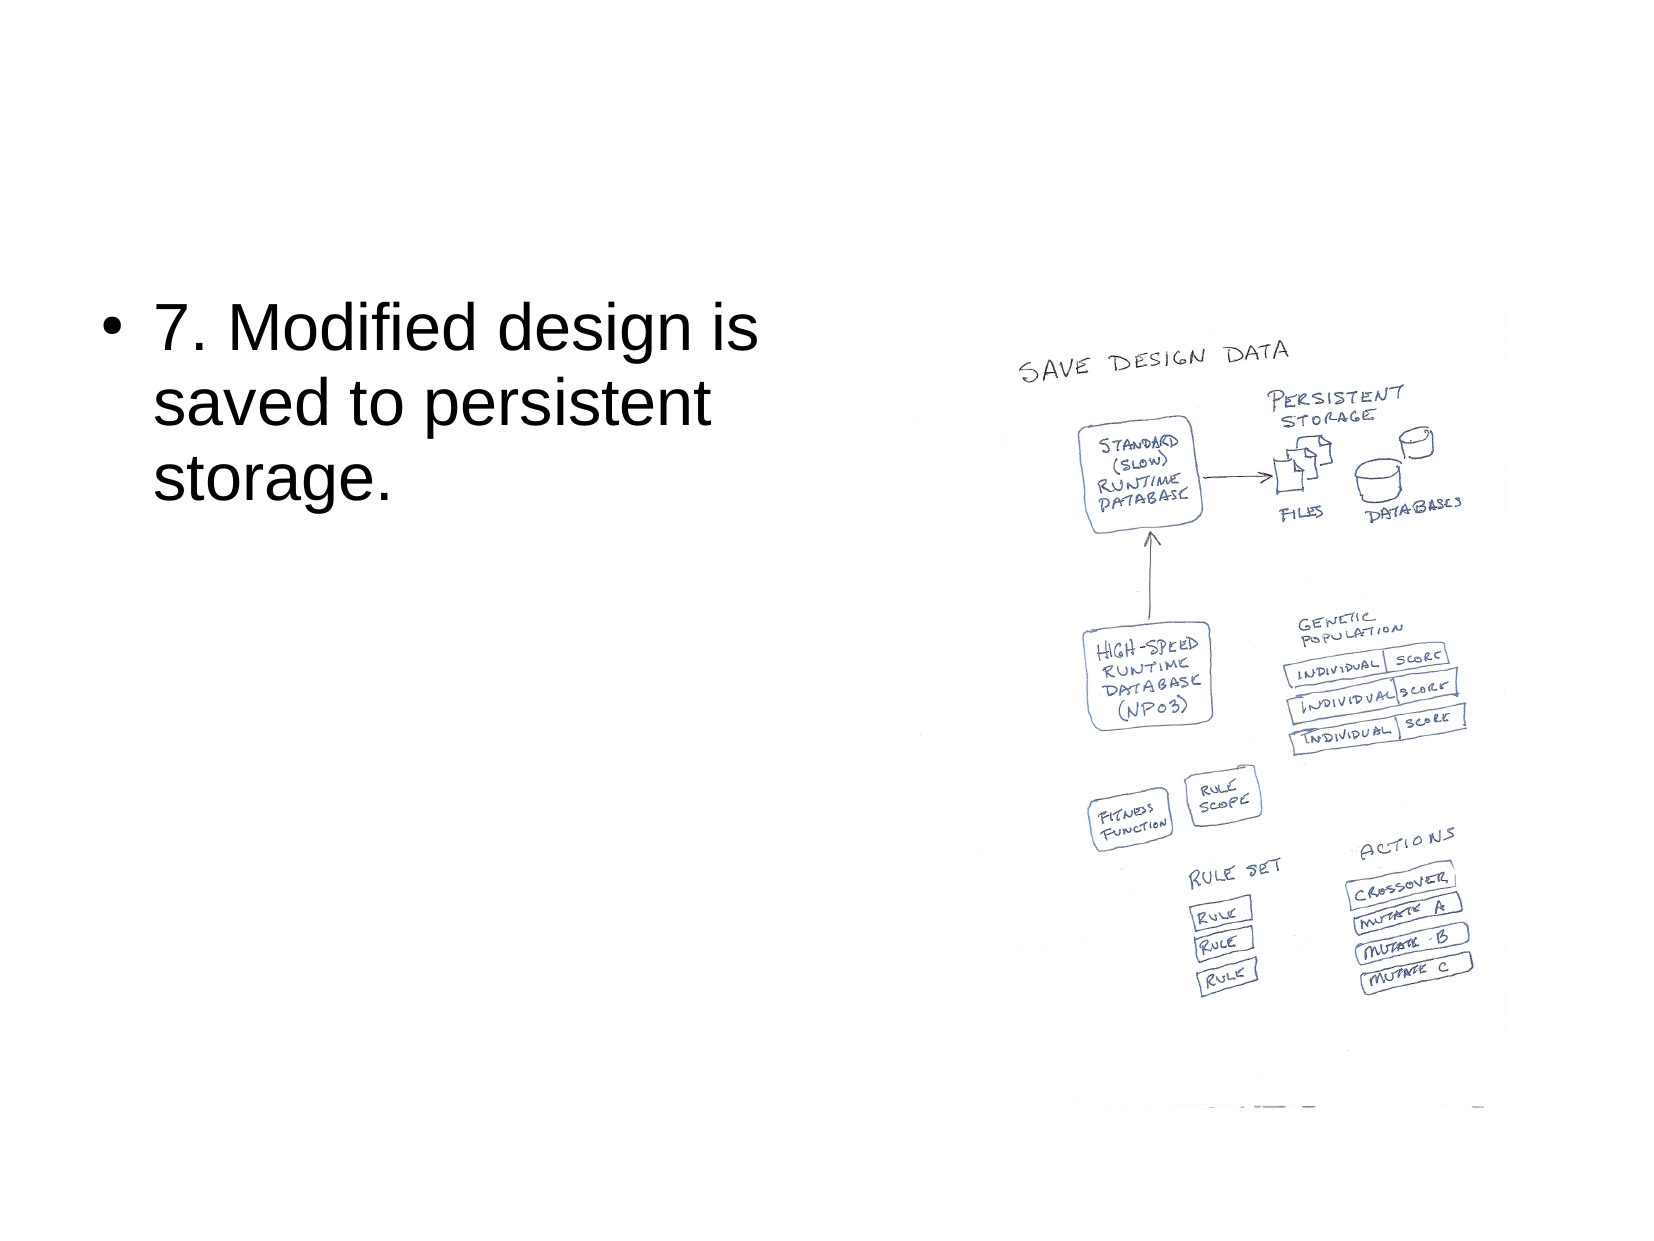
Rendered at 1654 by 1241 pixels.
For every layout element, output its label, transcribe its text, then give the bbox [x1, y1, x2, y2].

picture [911, 290, 1506, 1109]
list 7. Modified design is saved to persistent storage. [82, 290, 809, 1109]
